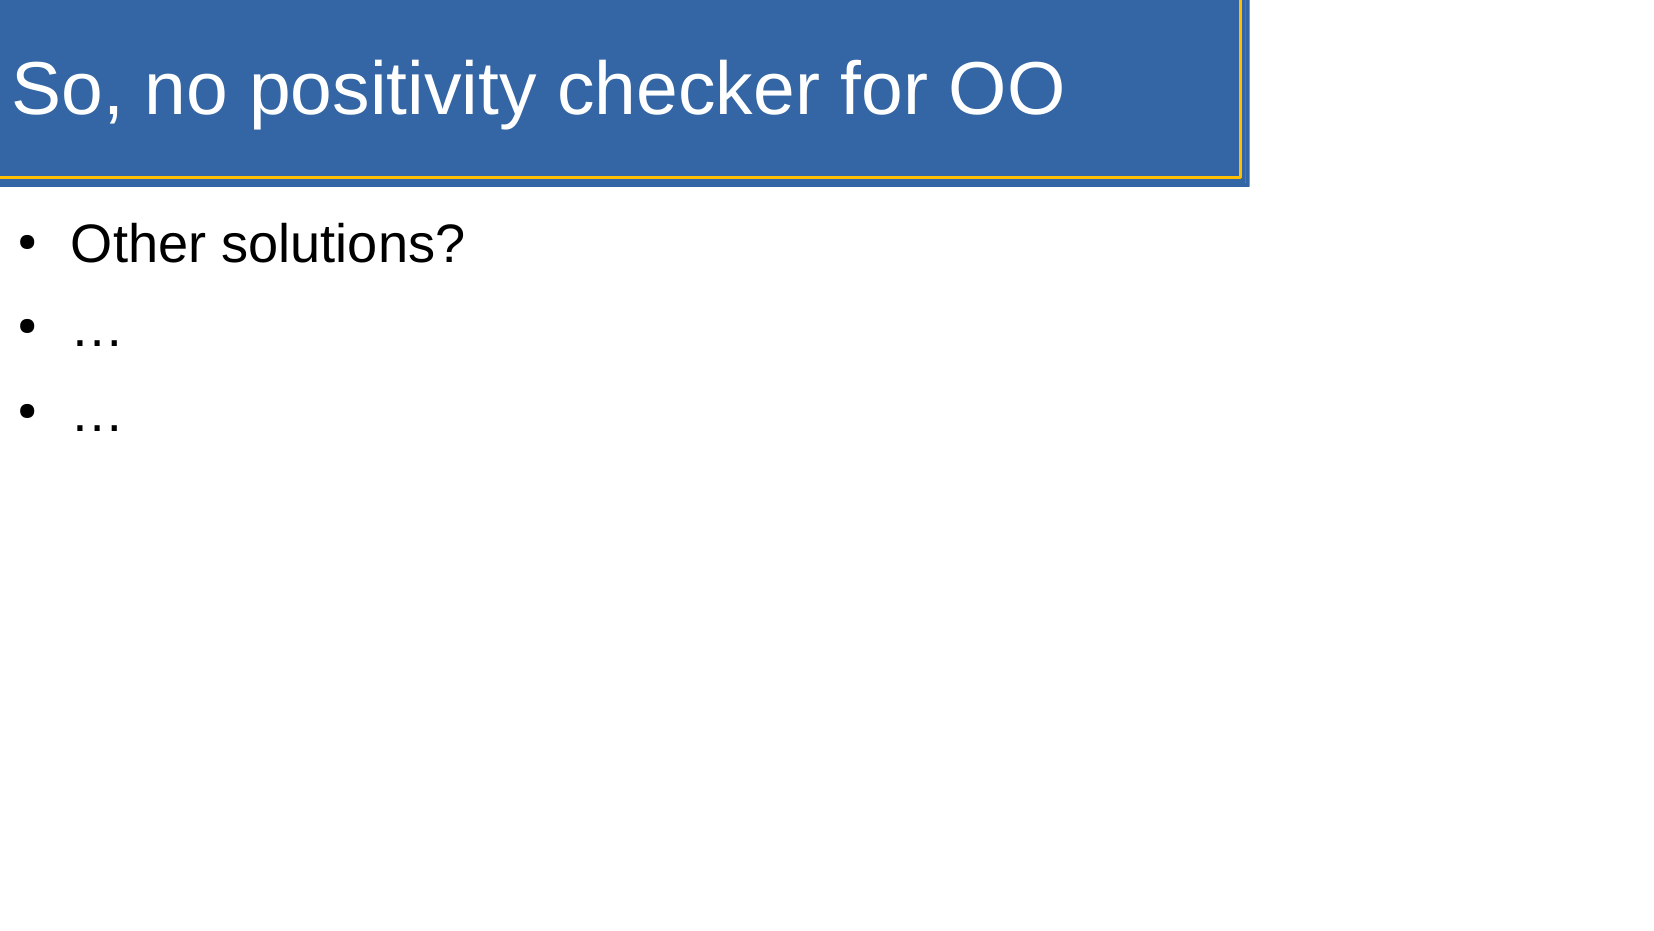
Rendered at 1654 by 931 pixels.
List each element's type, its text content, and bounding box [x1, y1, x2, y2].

title So, no positivity checker for OO [11, 14, 1164, 163]
list Other solutions? … … [0, 213, 1651, 919]
